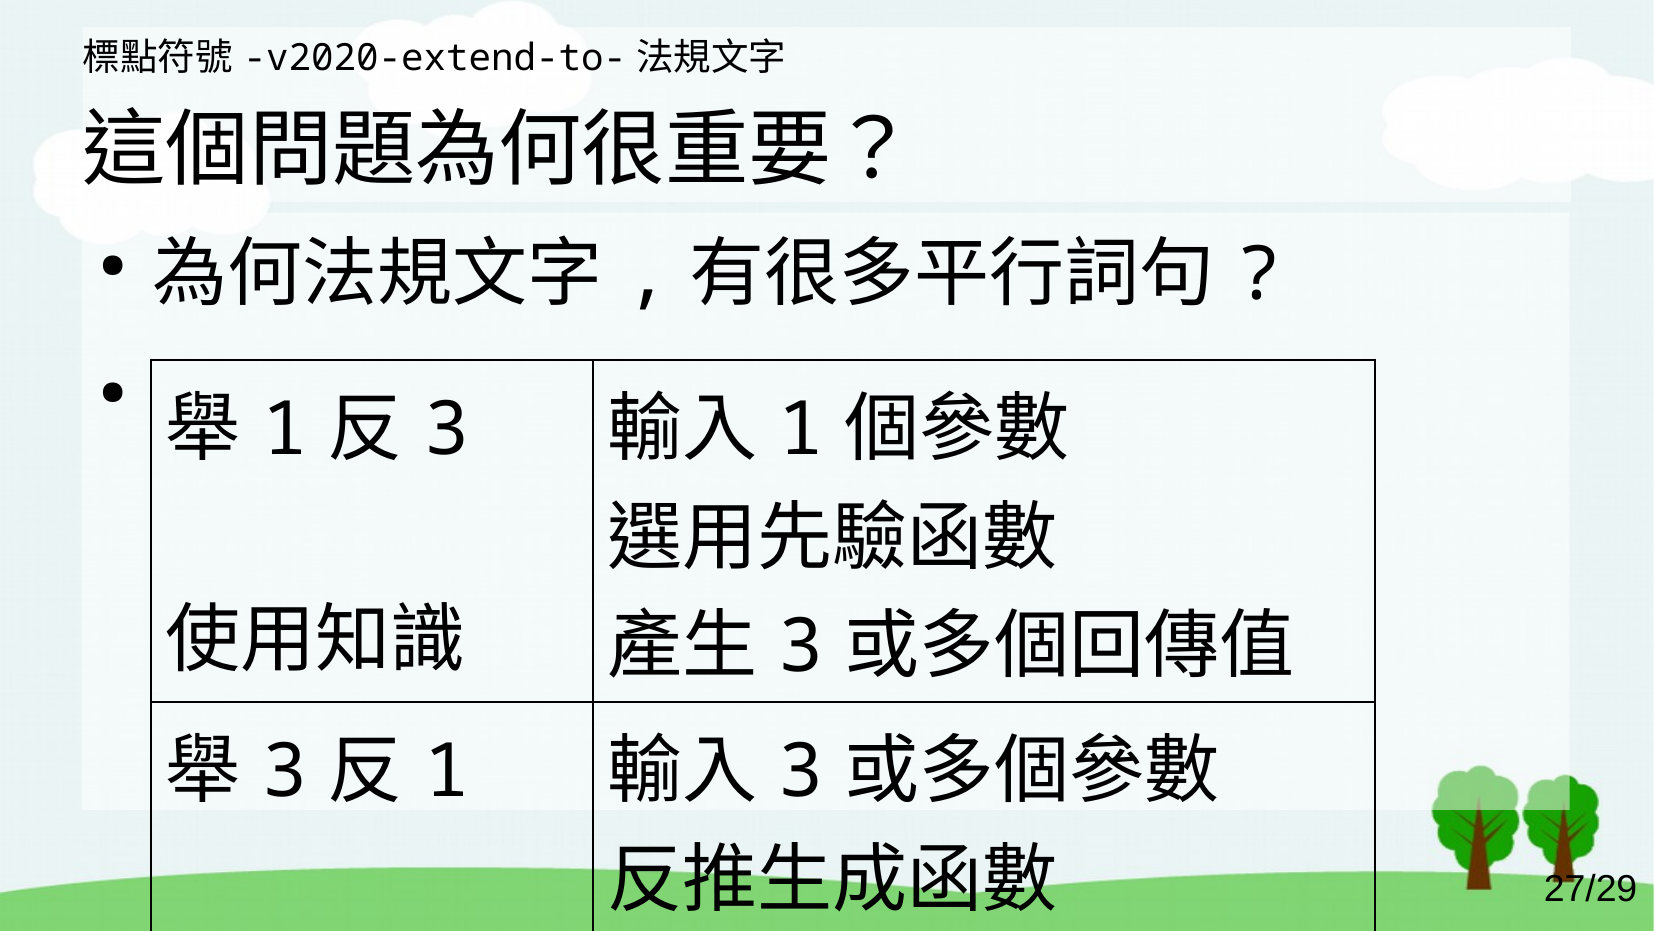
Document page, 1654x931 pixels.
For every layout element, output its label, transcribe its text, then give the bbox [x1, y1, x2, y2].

table_header 輸入1個參數 選用先驗函數 產生3或多個回傳值 [594, 361, 1374, 701]
list 為何法規文字,有很多平行詞句? [81, 212, 1570, 810]
table_cell 舉3反1 產生知識 [152, 703, 592, 931]
text_box <編號>/29 [1376, 860, 1653, 931]
picture [0, 0, 1654, 931]
title 標點符號-v2020-extend-to-法規文字 這個問題為何很重要？ [82, 37, 1571, 193]
table_cell 輸入3或多個參數 反推生成函數 產生1或多個回傳值 [594, 703, 1374, 931]
table_header 舉1反3 使用知識 [152, 361, 592, 701]
